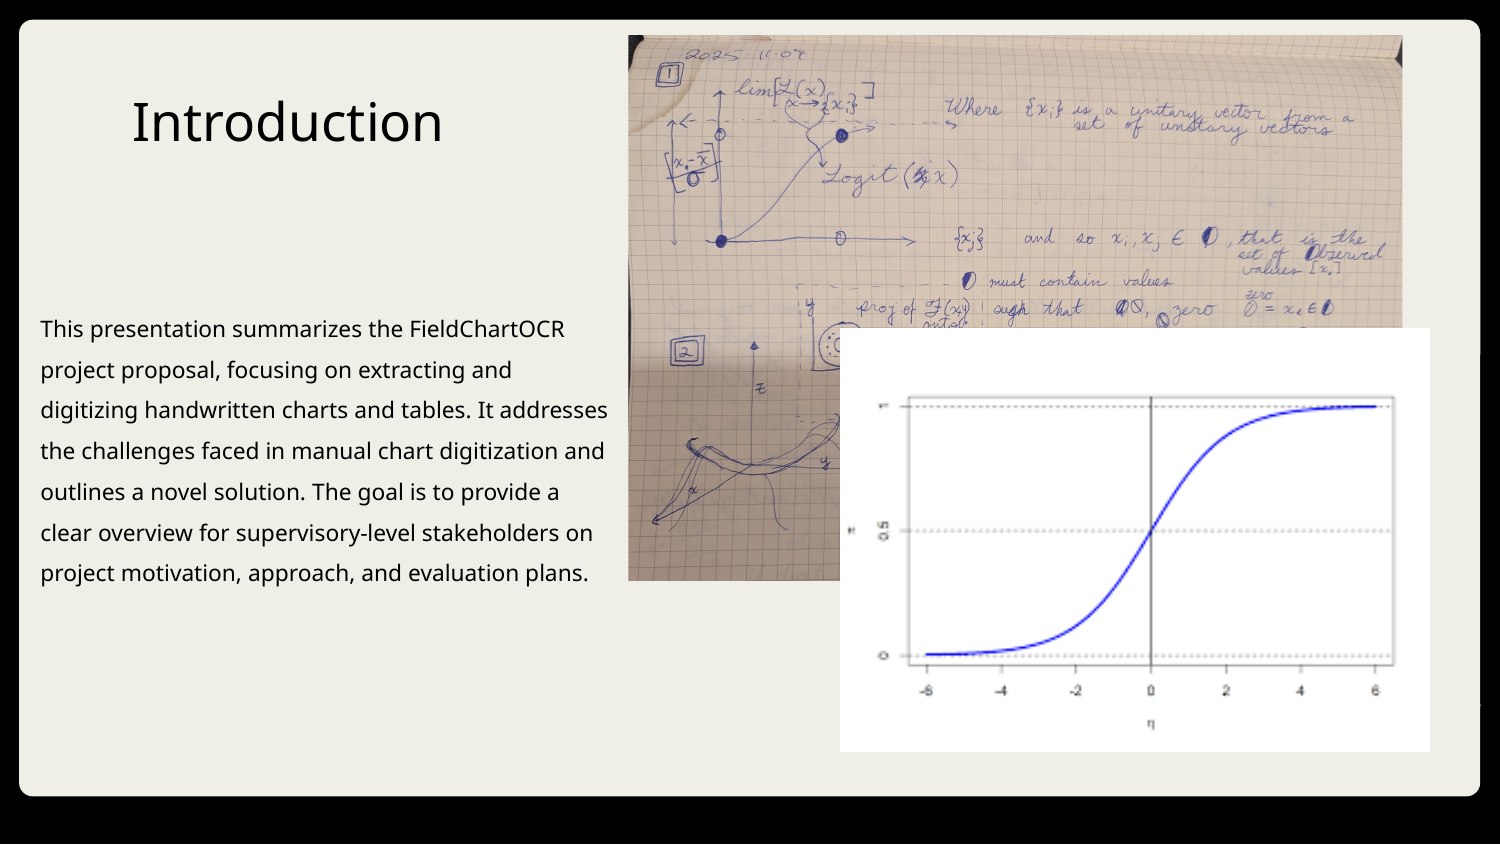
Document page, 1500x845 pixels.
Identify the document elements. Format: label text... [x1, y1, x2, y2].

text_box Feature Name/Product [221, 795, 422, 845]
title Introduction [117, 73, 628, 168]
picture [628, 35, 1430, 752]
subtitle This presentation summarizes the FieldChartOCR project proposal, focusing on extracting and digitizing handwritten charts and tables. It addresses the challenges faced in manual chart digitization and outlines a novel solution. The goal is to provide a clear overview for supervisory-level stakeholders on project motivation, approach, and evaluation plans. [25, 286, 629, 642]
text_box DD/MM/YYYY [18, 795, 221, 845]
text_box Your Company Name [1279, 795, 1482, 845]
